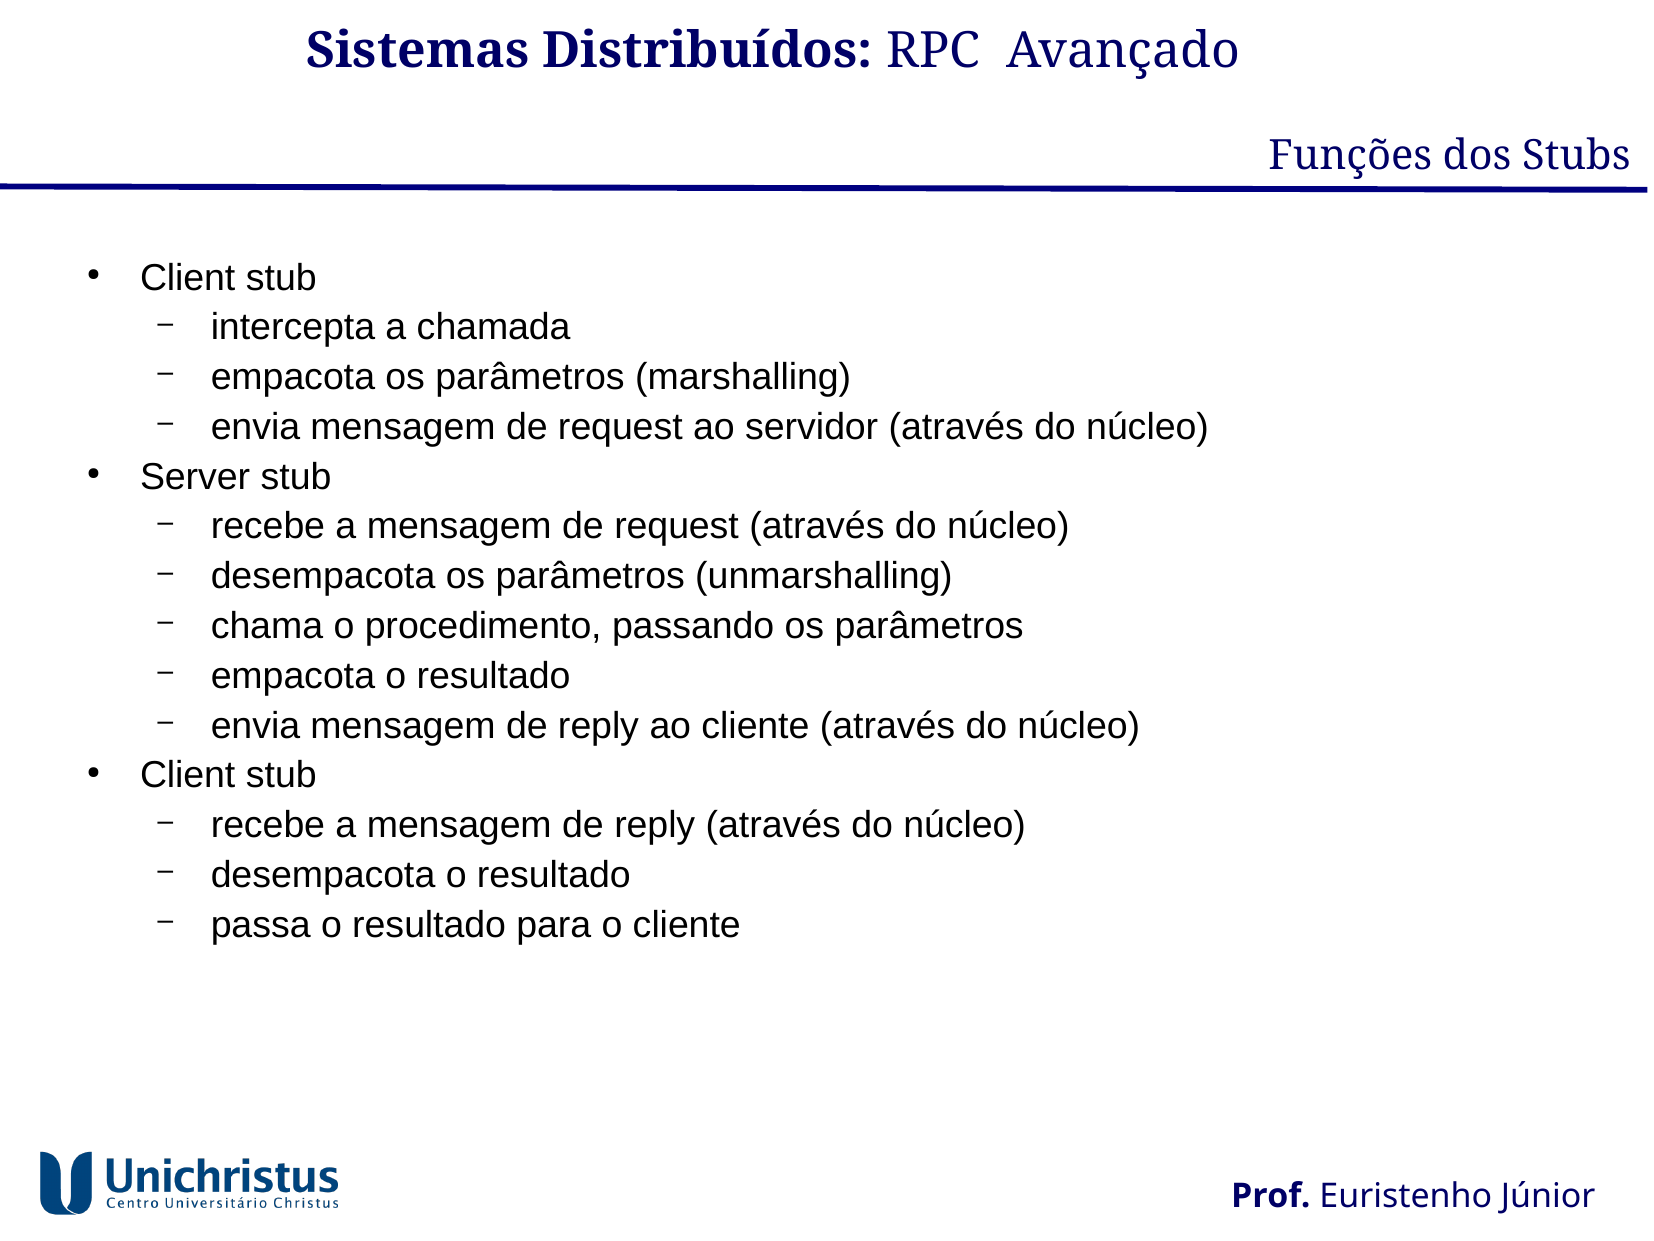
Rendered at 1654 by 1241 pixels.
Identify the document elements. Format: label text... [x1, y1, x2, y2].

list Client stub intercepta a chamada empacota os parâmetros (marshalling) envia mensagem de request ao servidor (através do núcleo) Server stub recebe a mensagem de request (através do núcleo) desempacota os parâmetros (unmarshalling) chama o procedimento, passando os parâmetros empacota o resultado envia mensagem de reply ao cliente (através do núcleo) Client stub recebe a mensagem de reply (através do núcleo) desempacota o resultado passa o resultado para o cliente [53, 250, 1343, 997]
text_box Sistemas Distribuídos: RPC Avançado [291, 6, 1268, 113]
text_box Prof. Euristenho Júnior [1216, 1163, 1654, 1224]
text_box Funções dos Stubs [1253, 117, 1654, 197]
picture [35, 1148, 343, 1217]
